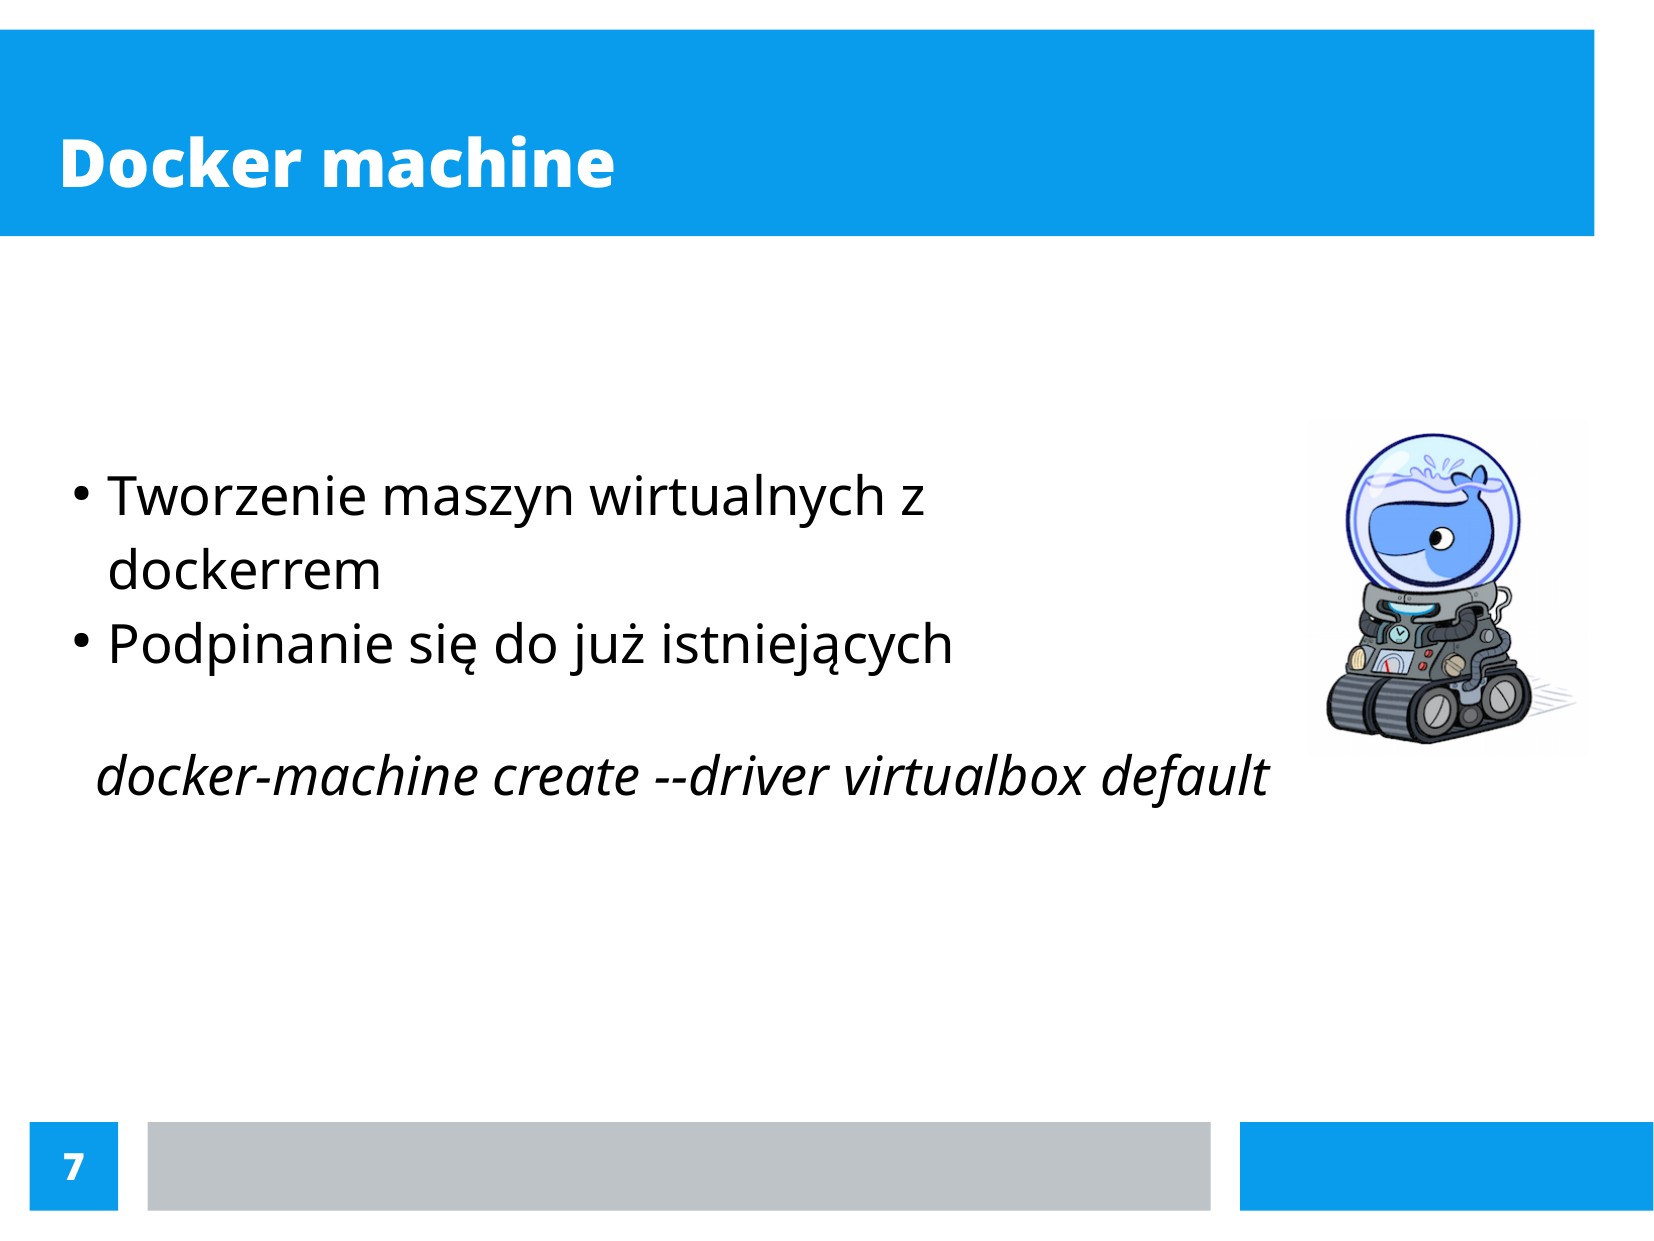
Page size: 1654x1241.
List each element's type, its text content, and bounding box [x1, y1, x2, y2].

text_box Tworzenie maszyn wirtualnych z dockerrem Podpinanie się do już istniejących [57, 449, 1163, 770]
title Docker machine [59, 59, 1595, 207]
text_box docker-machine create --driver virtualbox default [80, 729, 1192, 813]
picture [1307, 421, 1588, 755]
